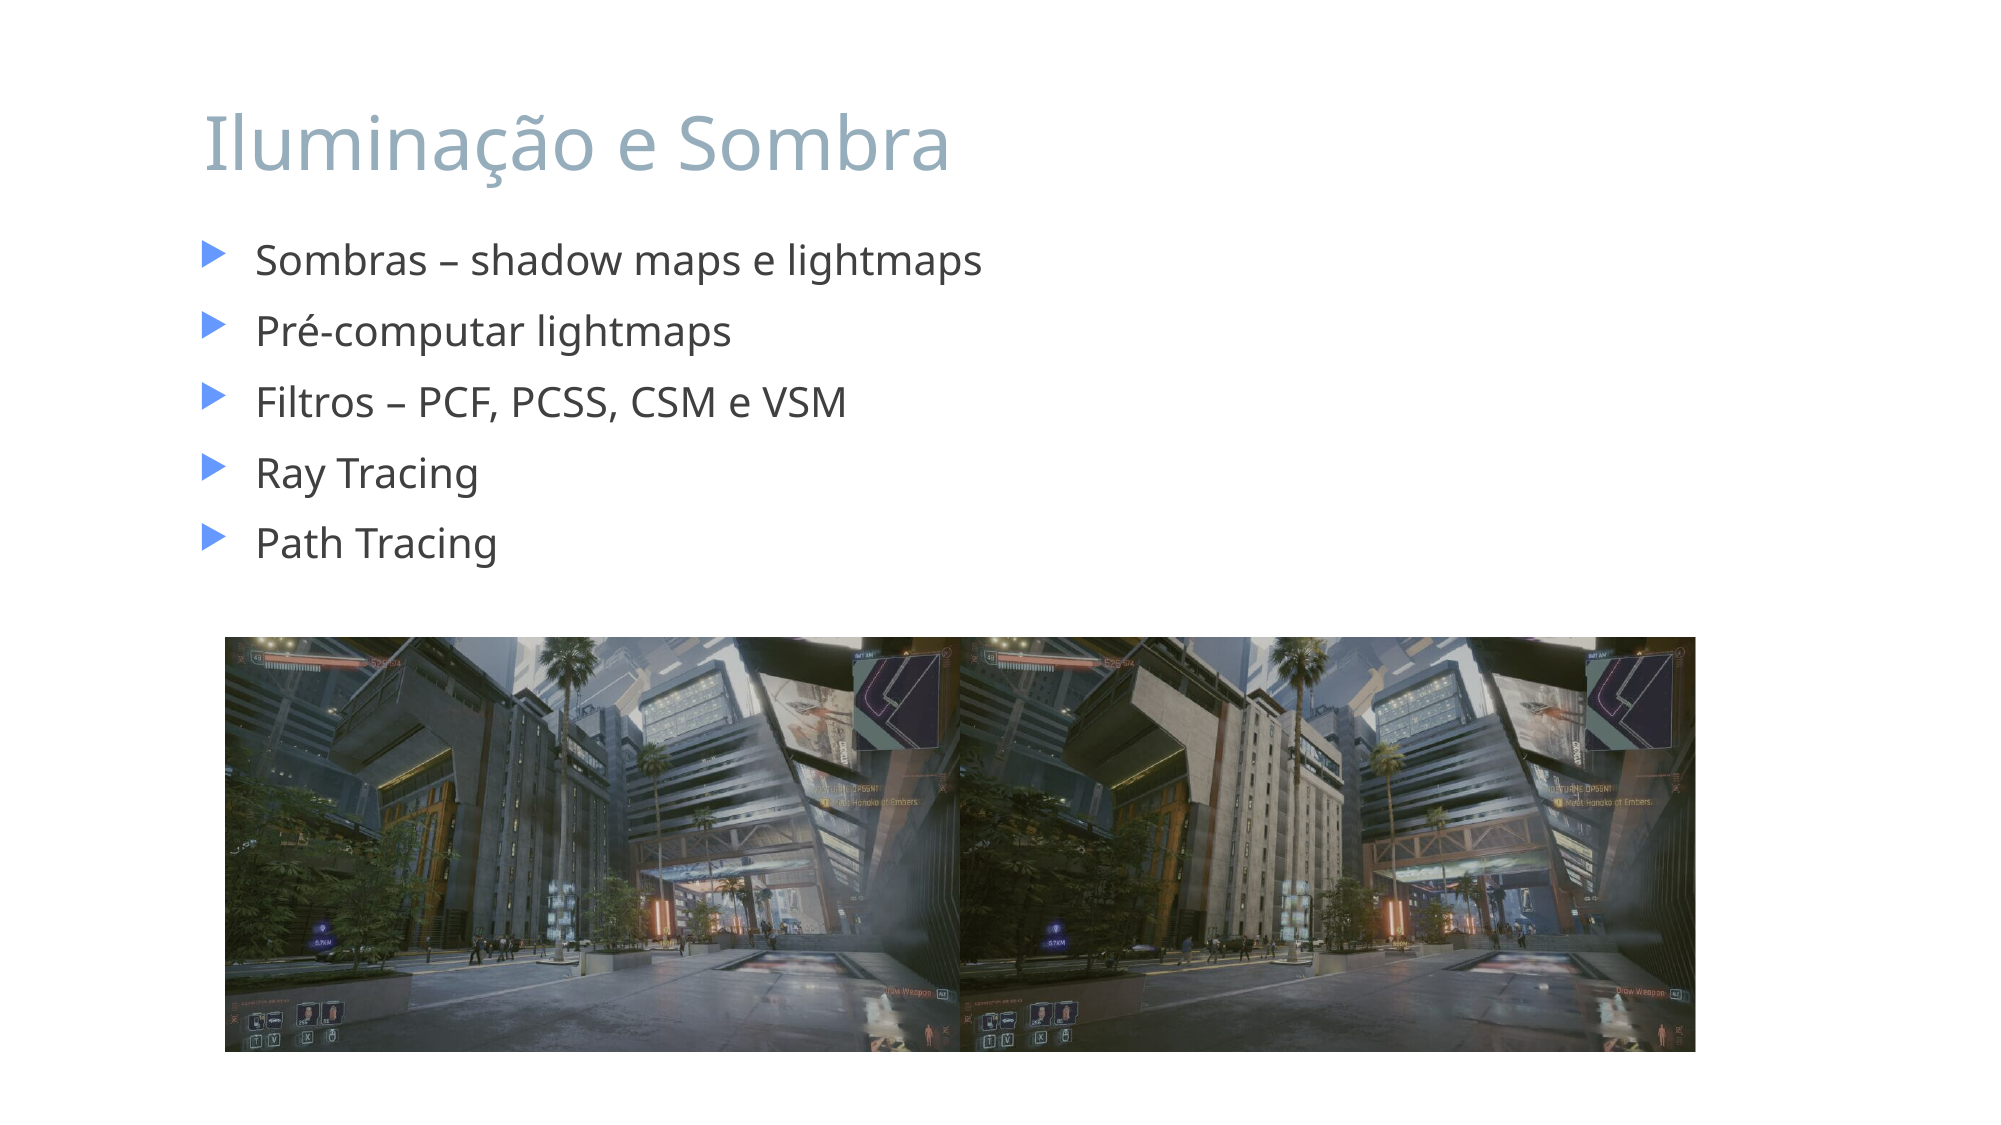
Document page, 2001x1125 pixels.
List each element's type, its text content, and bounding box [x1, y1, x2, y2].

title Iluminação e Sombra [189, 82, 1627, 199]
picture [225, 637, 1696, 1052]
list Sombras – shadow maps e lightmaps Pré-computar lightmaps Filtros – PCF, PCSS, CSM e VSM Ray Tracing Path Tracing [183, 226, 1632, 787]
